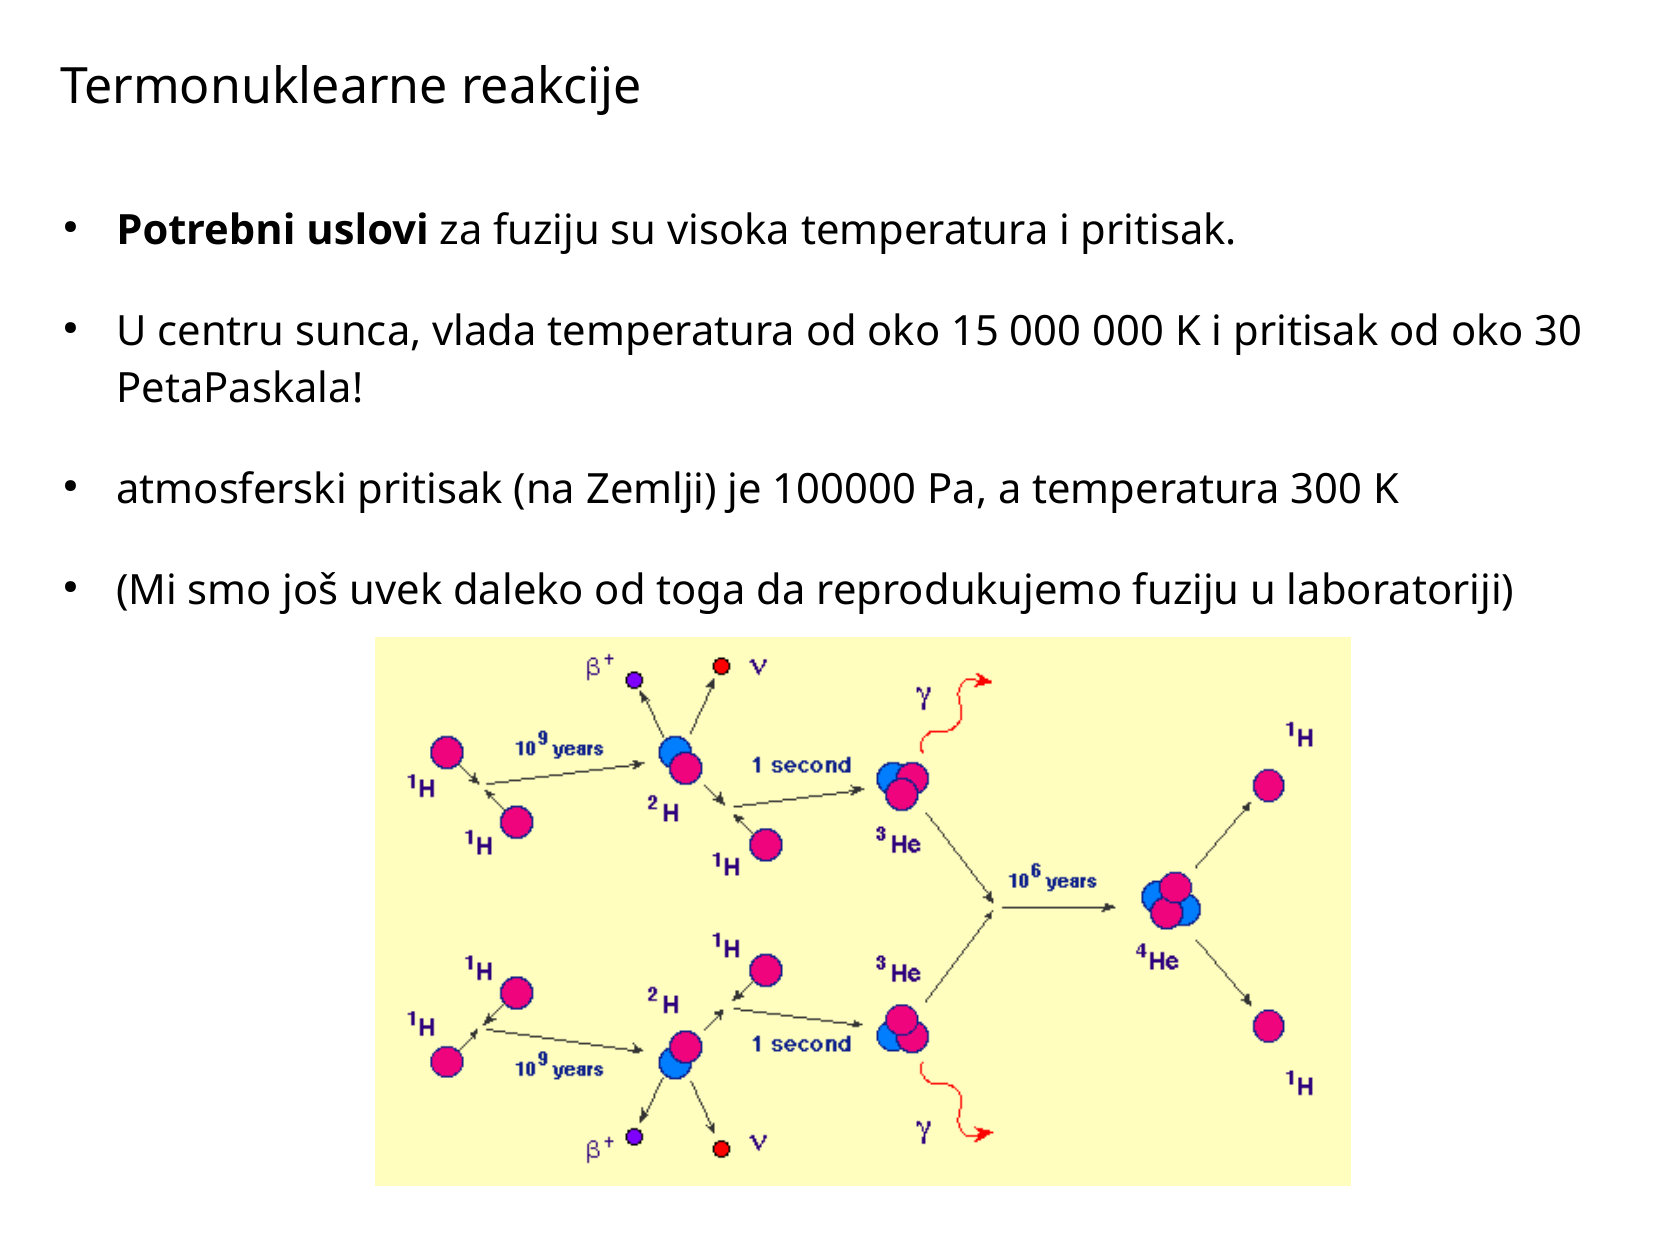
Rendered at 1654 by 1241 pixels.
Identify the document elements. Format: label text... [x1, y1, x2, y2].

list Potrebni uslovi za fuziju su visoka temperatura i pritisak. U centru sunca, vlada temperatura od oko 15 000 000 K i pritisak od oko 30 PetaPaskala! atmosferski pritisak (na Zemlji) je 100000 Pa, a temperatura 300 K (Mi smo još uvek daleko od toga da reprodukujemo fuziju u laboratoriji) [45, 199, 1635, 1173]
title Termonuklearne reakcije [59, 17, 1648, 150]
picture [375, 637, 1351, 1186]
